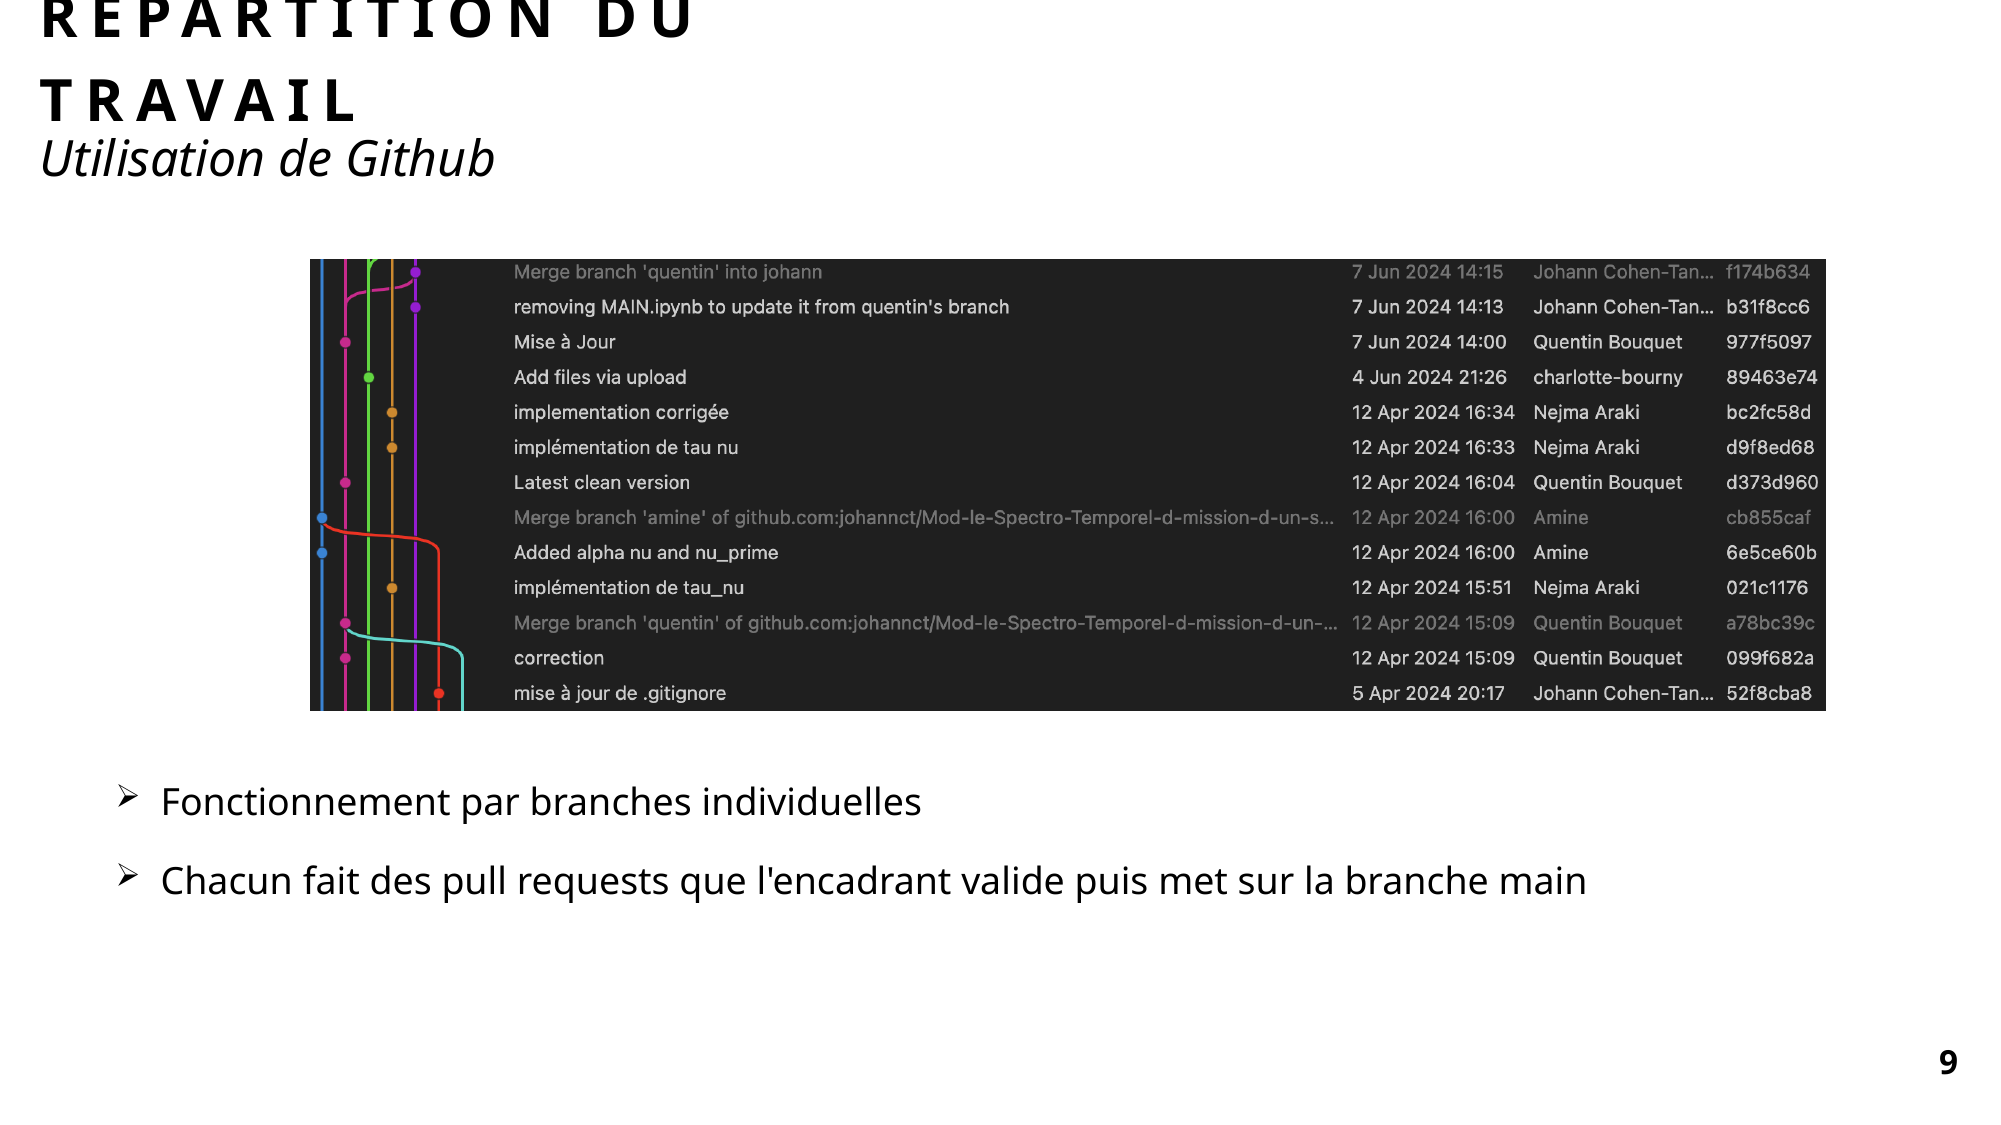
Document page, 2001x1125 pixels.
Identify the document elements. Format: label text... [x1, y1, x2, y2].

slide_number <numéro> [1897, 1028, 2000, 1099]
picture [310, 259, 1826, 711]
title Répartition du travail [24, 0, 915, 119]
list Fonctionnement par branches individuelles Chacun fait des pull requests que l'encadrant valide puis met sur la branche main [100, 756, 1617, 1063]
text_box Utilisation de Github [24, 119, 1237, 195]
